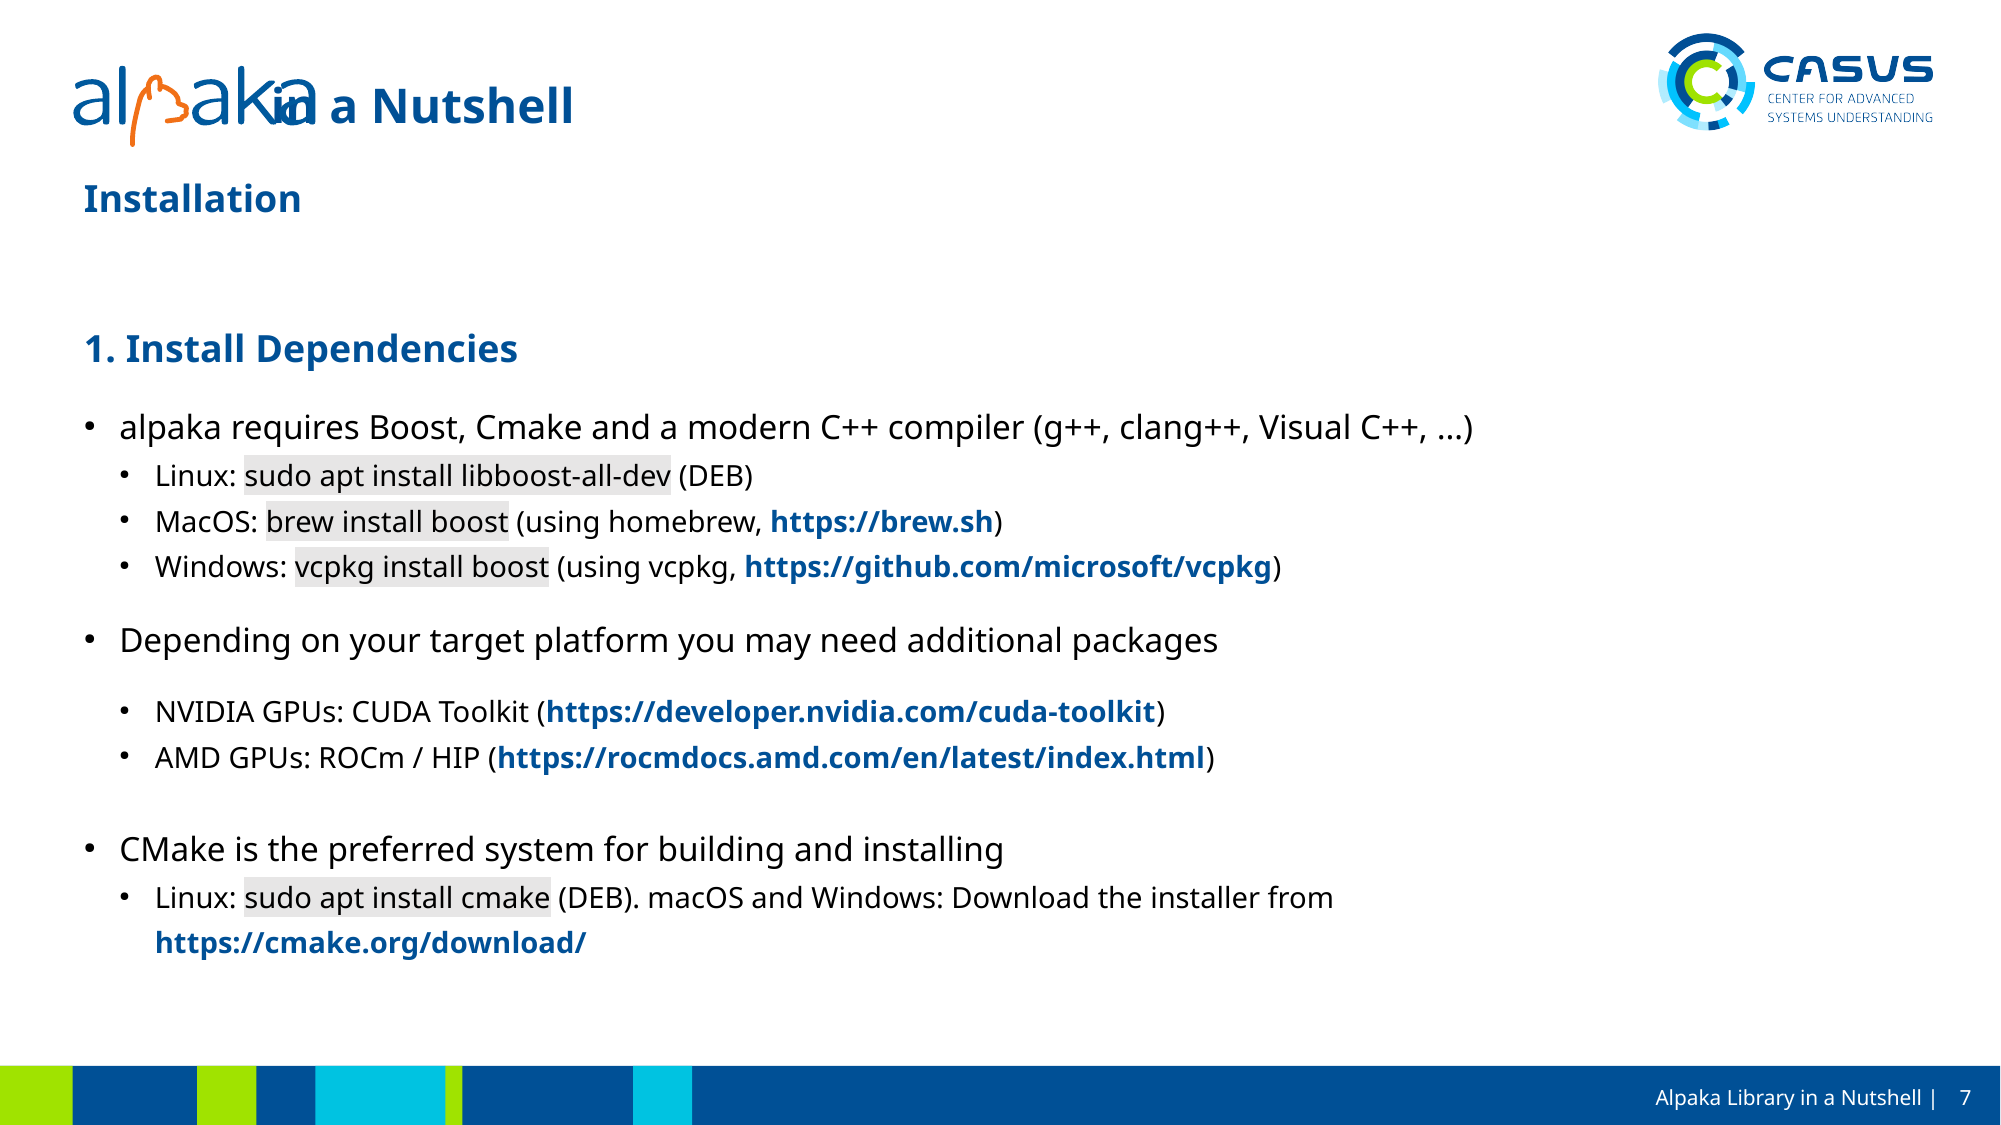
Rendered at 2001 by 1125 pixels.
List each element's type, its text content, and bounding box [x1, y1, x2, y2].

picture [72, 64, 317, 148]
list Installation 1. Install Dependencies alpaka requires Boost, Cmake and a modern C++ compiler (g++, clang++, Visual C++, …) Linux: sudo apt install libboost-all-dev (DEB) MacOS: brew install boost (using homebrew, https://brew.sh) Windows: vcpkg install boost (using vcpkg, https://github.com/microsoft/vcpkg) Depending on your target platform you may need additional packages NVIDIA GPUs: CUDA Toolkit (https://developer.nvidia.com/cuda-toolkit) AMD GPUs: ROCm / HIP (https://rocmdocs.amd.com/en/latest/index.html) CMake is the preferred system for building and installing Linux: sudo apt install cmake (DEB). macOS and Windows: Download the installer from https://cmake.org/download/ [83, 165, 1548, 987]
picture [1658, 33, 1933, 131]
title in a Nutshell [317, 70, 709, 139]
